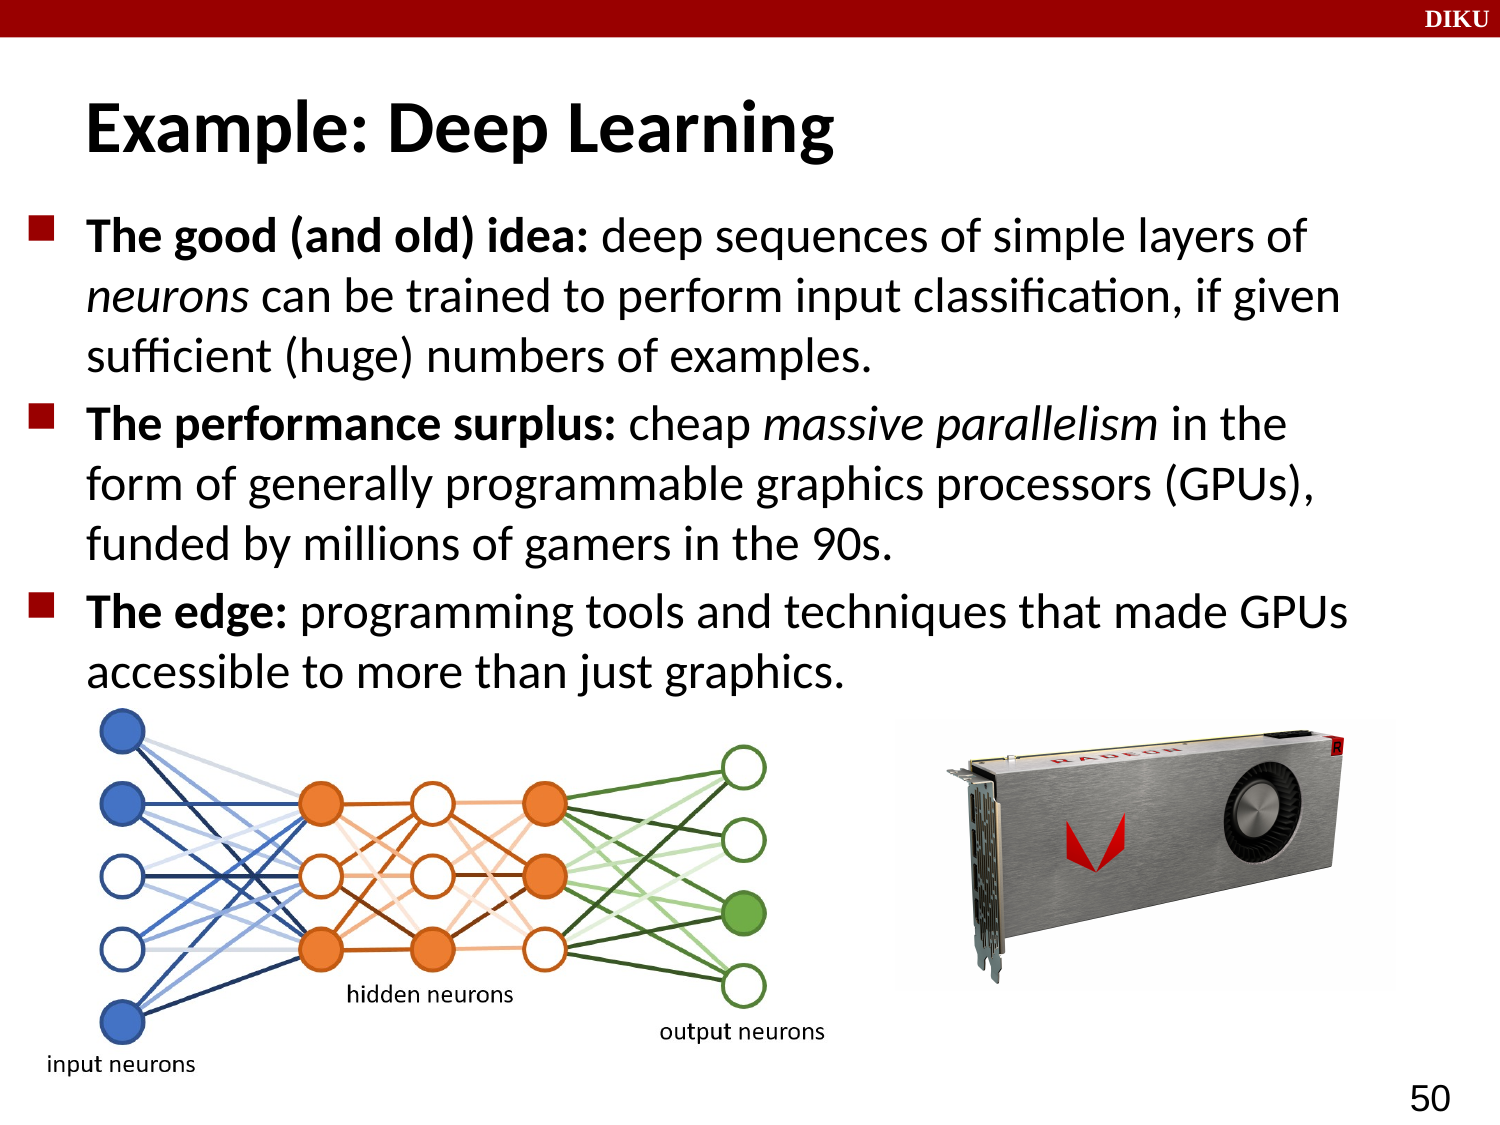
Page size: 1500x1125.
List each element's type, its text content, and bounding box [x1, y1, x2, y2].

picture [30, 708, 841, 1096]
text_box Example: Deep Learning [70, 75, 1485, 169]
text_box The good (and old) idea: deep sequences of simple layers of neurons can be trained to perform input classification, if given sufficient (huge) numbers of examples. The performance surplus: cheap massive parallelism in the form of generally programmable graphics processors (GPUs), funded by millions of gamers in the 90s. The edge: programming tools and techniques that made GPUs accessible to more than just graphics. [14, 194, 1376, 481]
picture [895, 719, 1396, 991]
